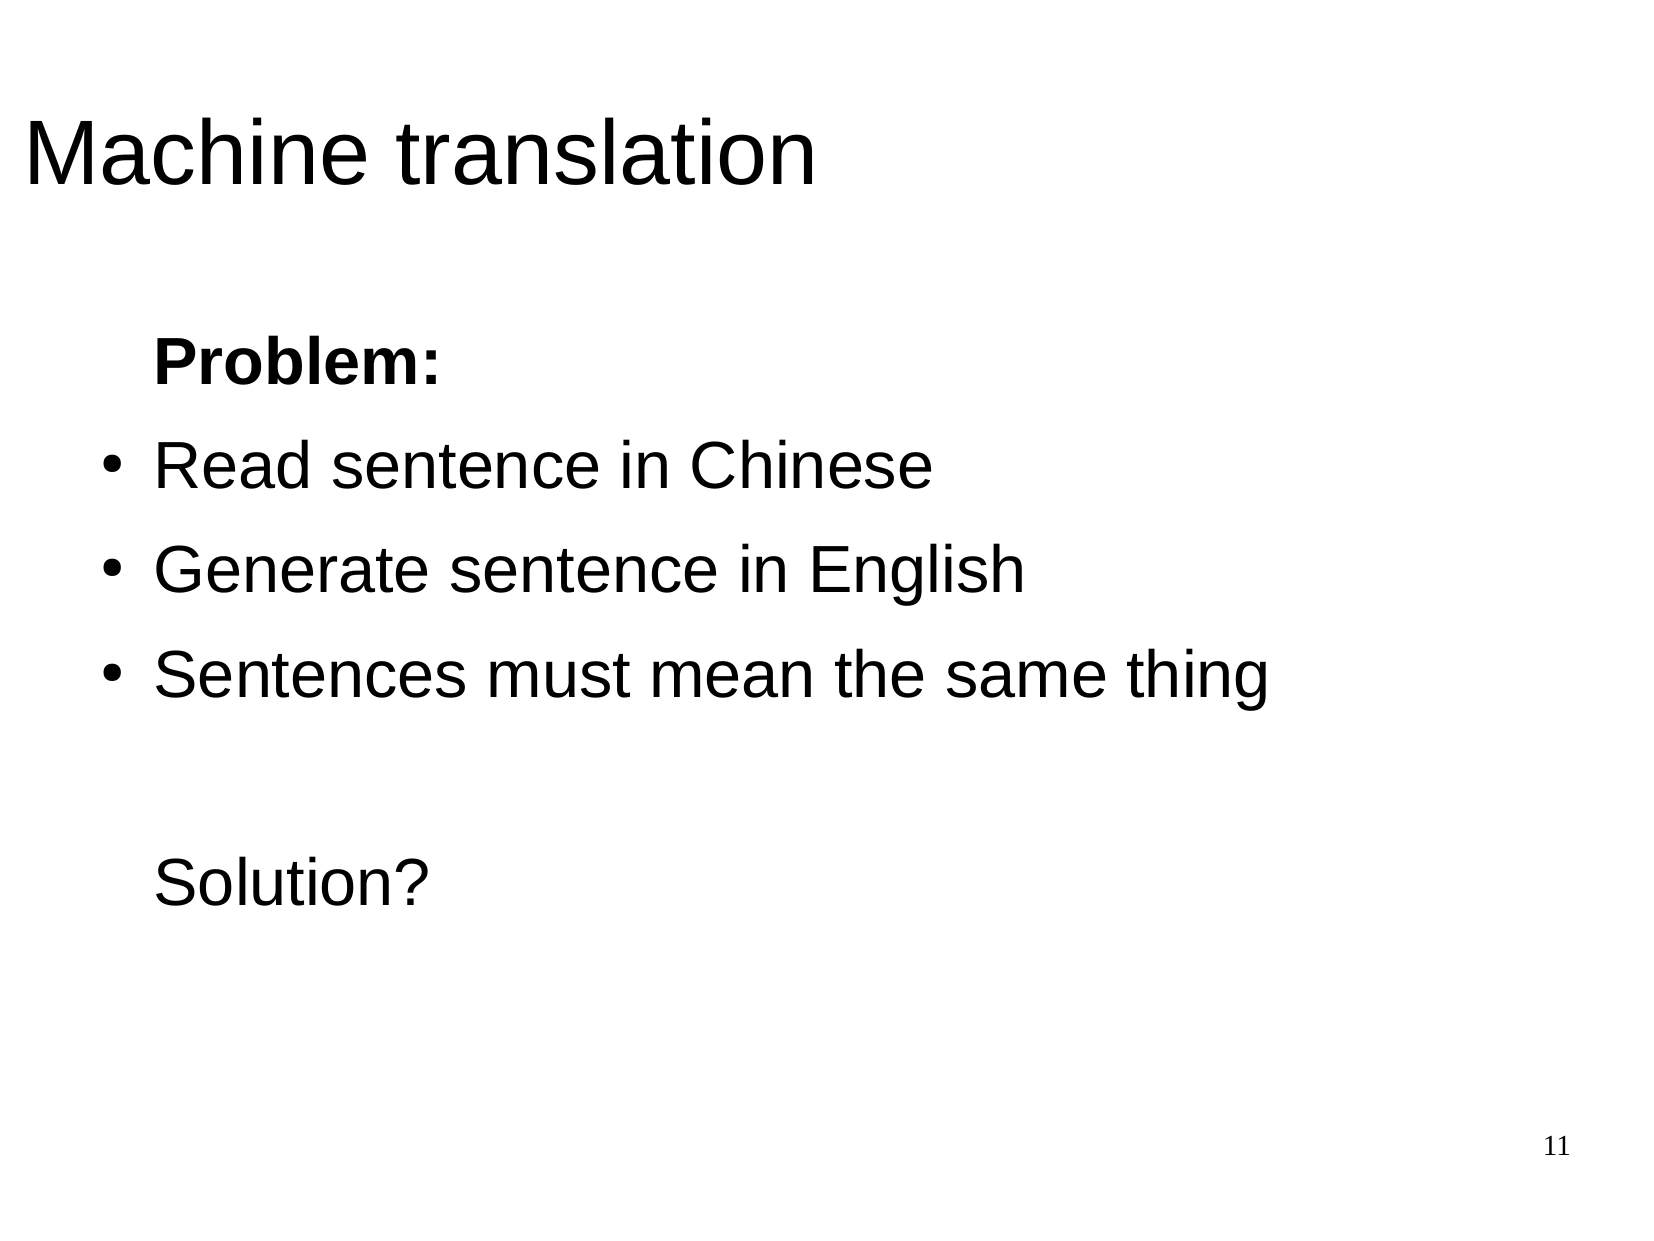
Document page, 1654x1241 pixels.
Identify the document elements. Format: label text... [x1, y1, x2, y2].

title Machine translation [23, 49, 1512, 257]
list Problem: Read sentence in Chinese Generate sentence in English Sentences must mean the same thing Solution? [82, 323, 1301, 1016]
